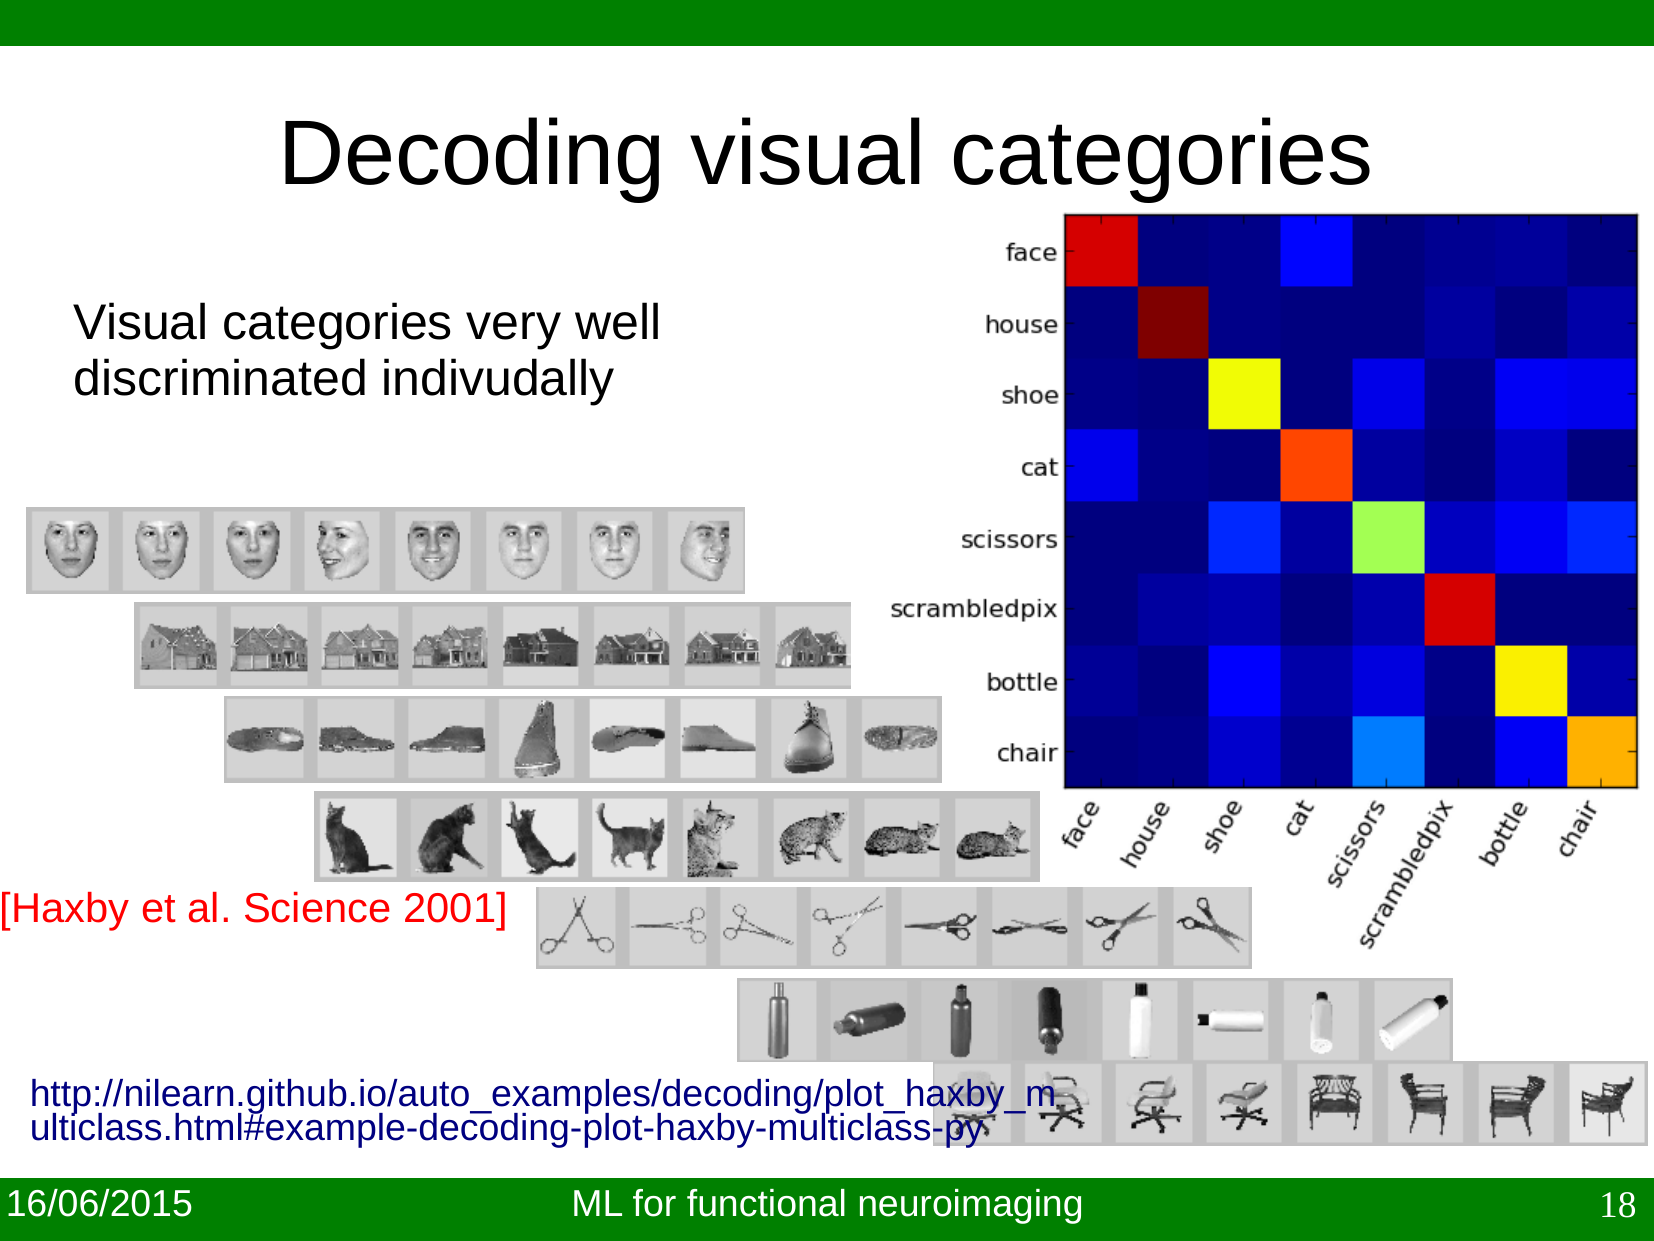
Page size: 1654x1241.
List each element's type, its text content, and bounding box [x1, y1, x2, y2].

text_box Visual categories very well discriminated indivudally [59, 287, 732, 415]
picture [224, 210, 1648, 1146]
title Decoding visual categories [82, 49, 1571, 257]
text_box [Haxby et al. Science 2001] [0, 885, 537, 963]
picture [26, 507, 745, 594]
text_box http://nilearn.github.io/auto_examples/decoding/plot_haxby_multiclass.html#example-decoding-plot-haxby-multiclass-py [15, 1065, 1081, 1164]
picture [134, 602, 851, 689]
